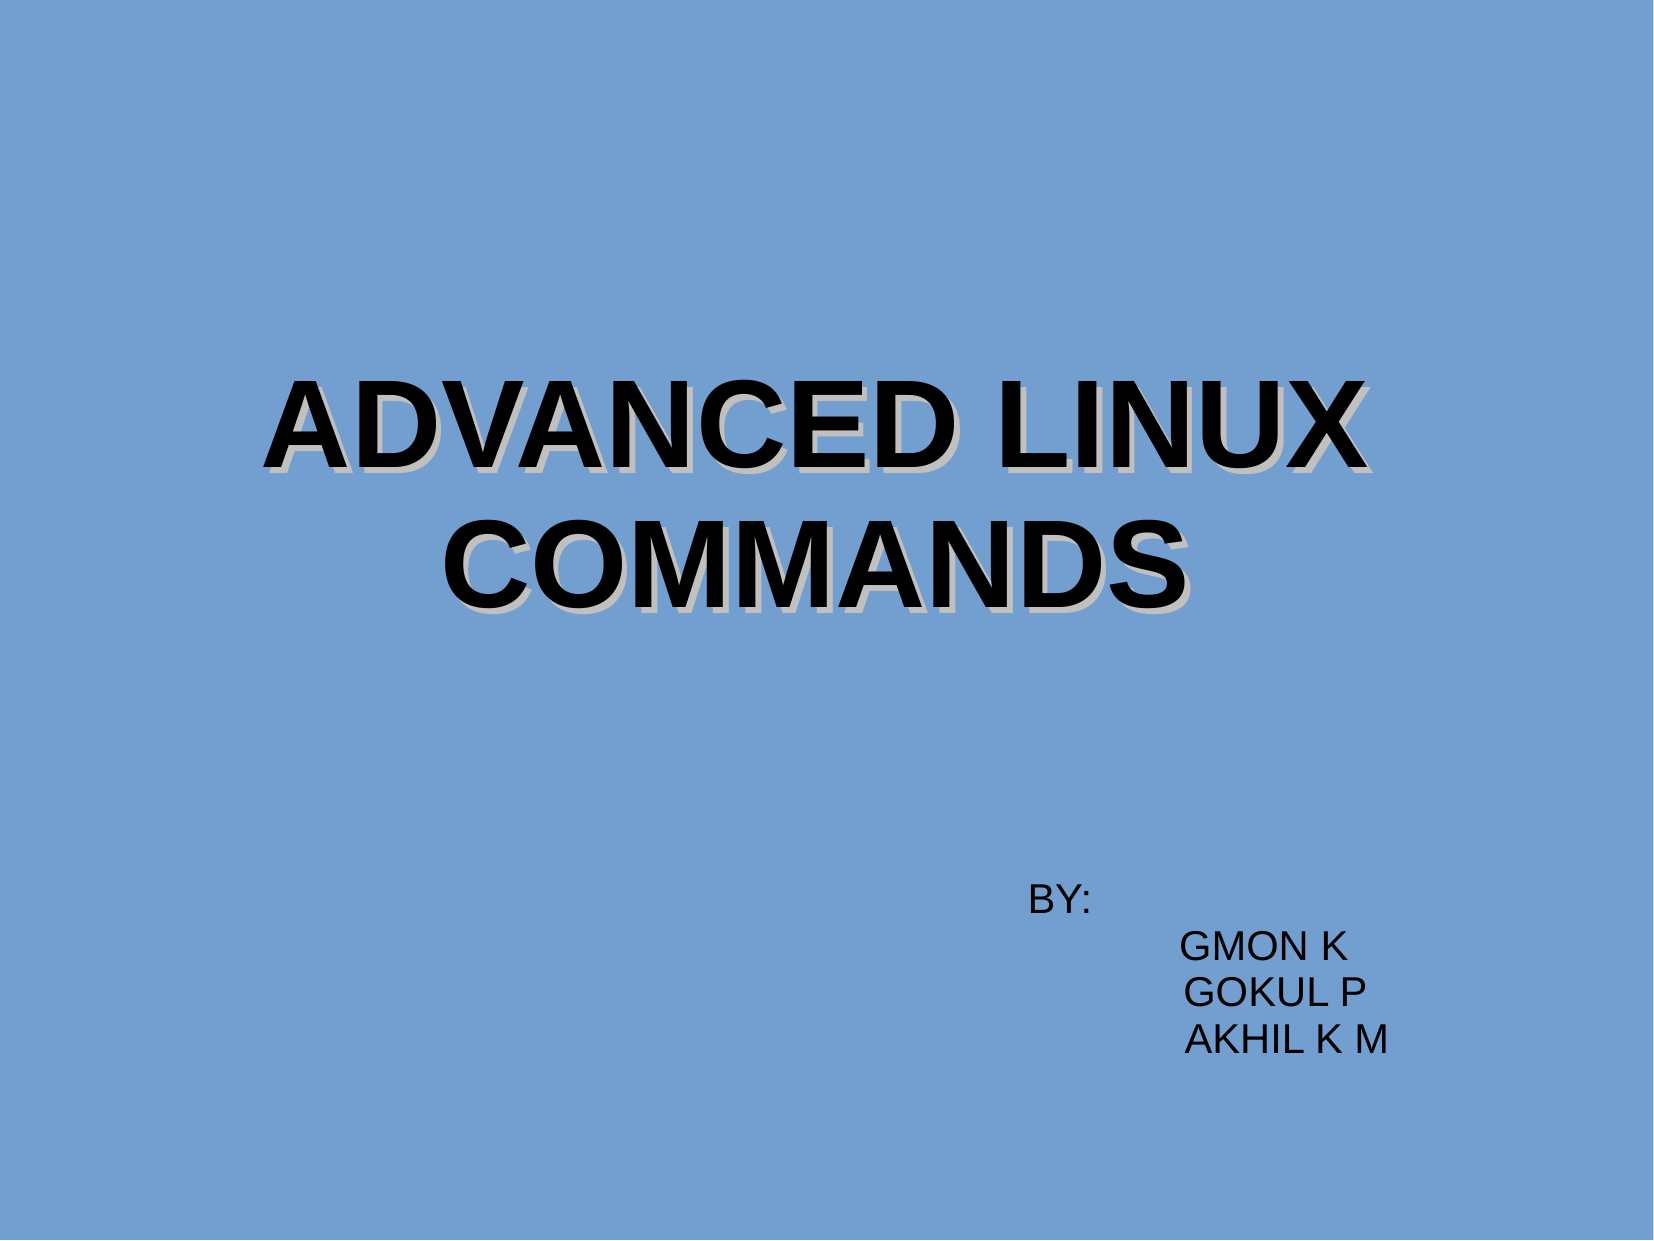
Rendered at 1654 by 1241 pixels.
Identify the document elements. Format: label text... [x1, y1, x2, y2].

title ADVANCED LINUX COMMANDS [70, 354, 1559, 634]
subtitle BY: GMON K GOKUL P AKHIL K M [1027, 851, 1501, 1087]
